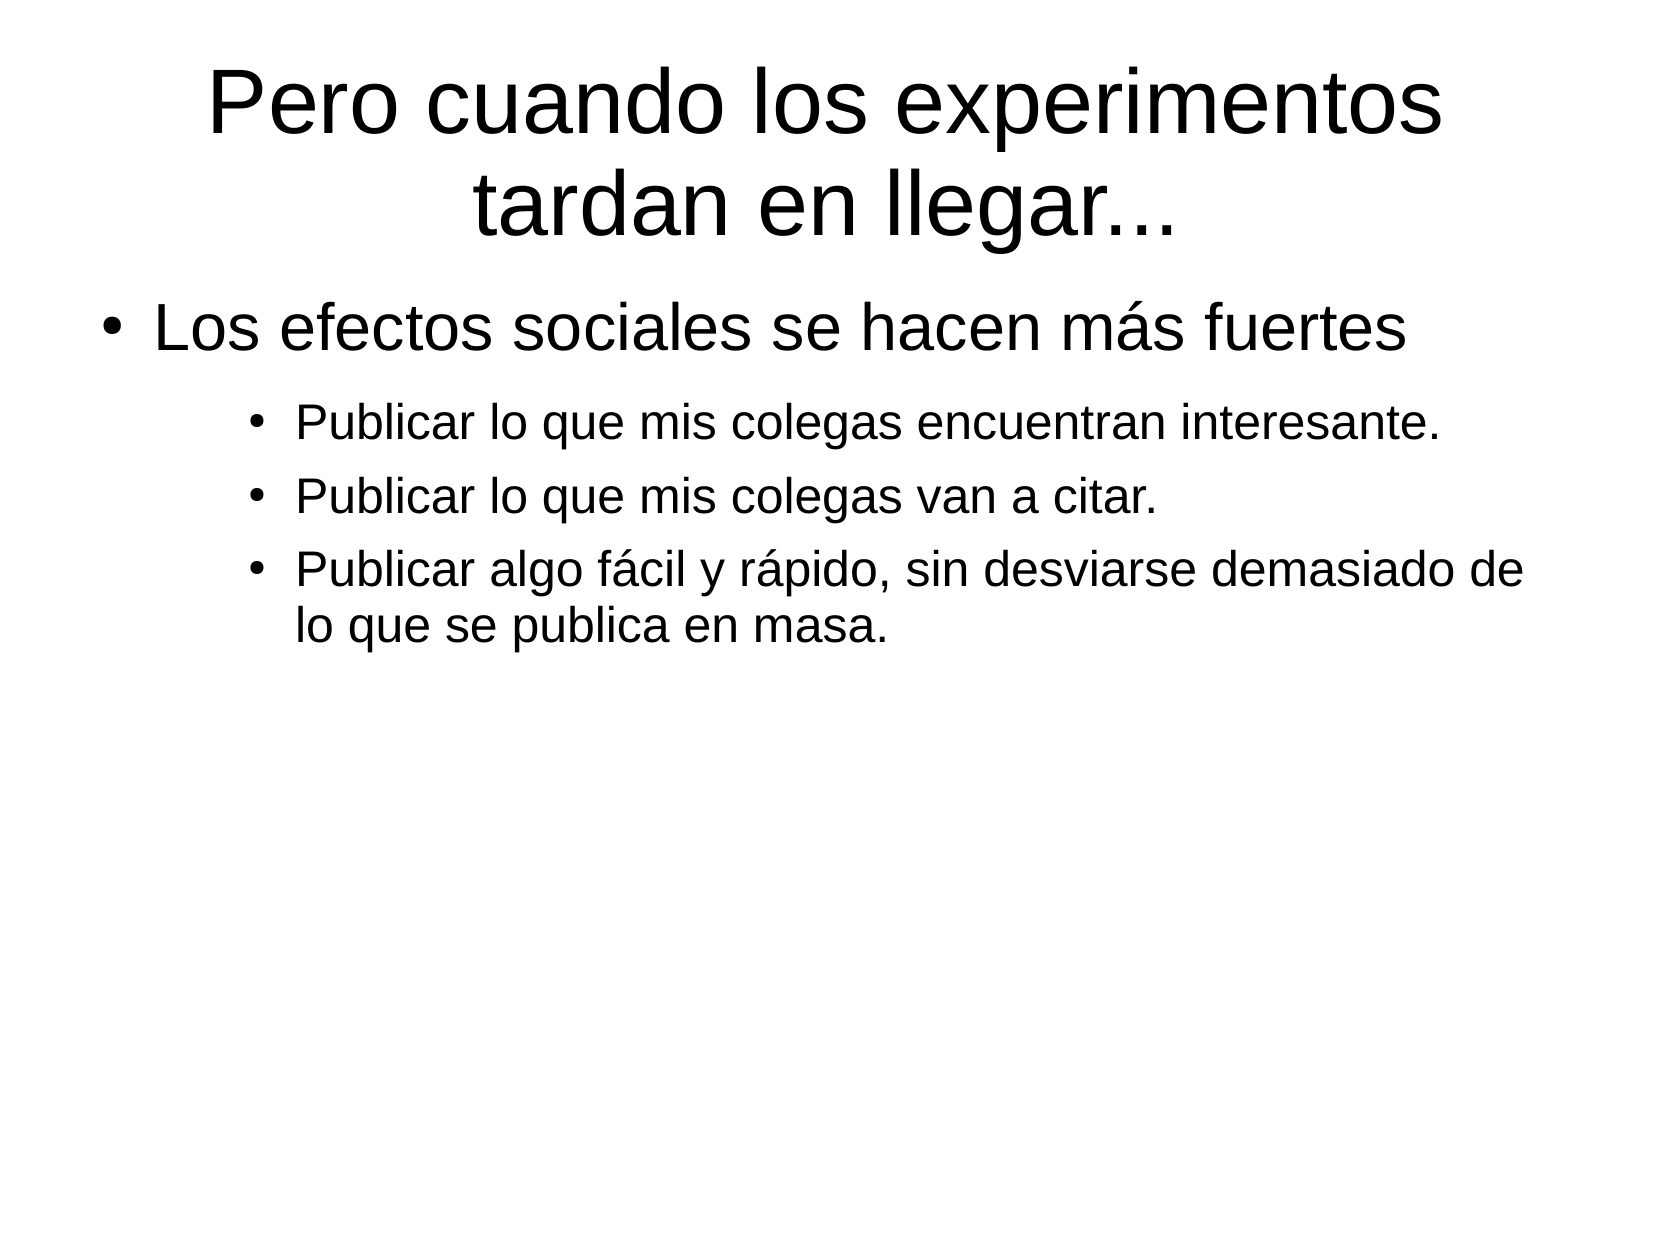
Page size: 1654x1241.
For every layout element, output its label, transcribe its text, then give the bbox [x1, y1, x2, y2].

list Los efectos sociales se hacen más fuertes Publicar lo que mis colegas encuentran interesante. Publicar lo que mis colegas van a citar. Publicar algo fácil y rápido, sin desviarse demasiado de lo que se publica en masa. [82, 290, 1538, 1010]
title Pero cuando los experimentos tardan en llegar... [82, 49, 1571, 257]
